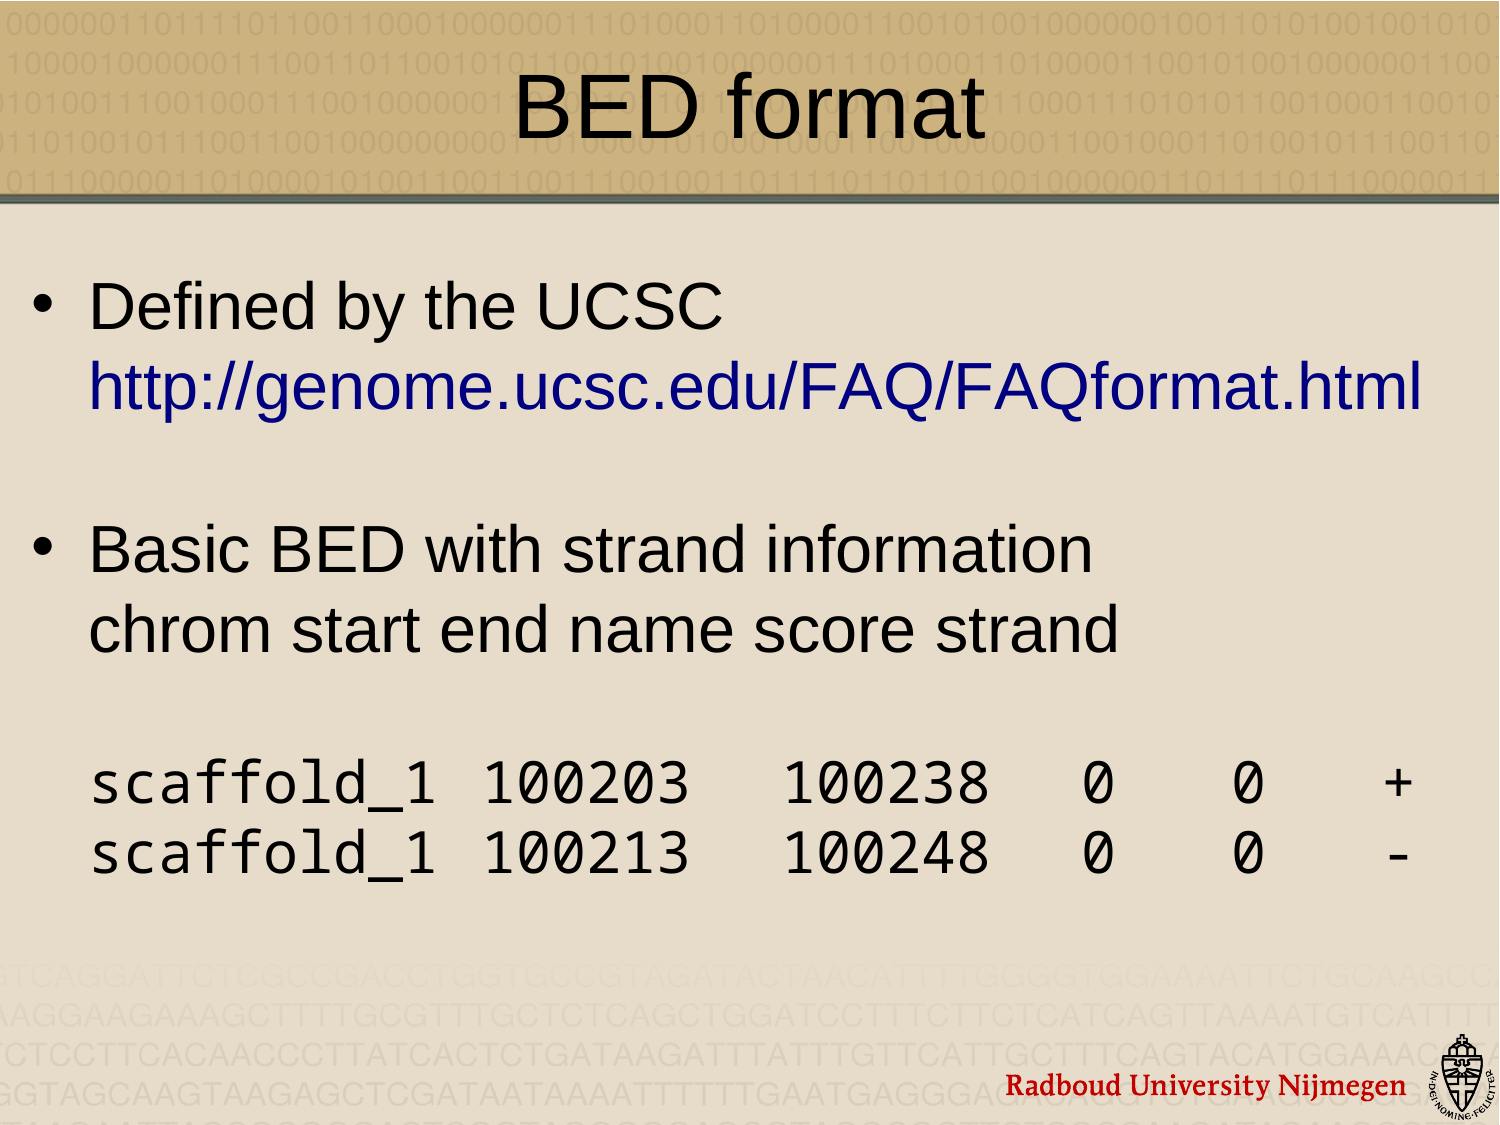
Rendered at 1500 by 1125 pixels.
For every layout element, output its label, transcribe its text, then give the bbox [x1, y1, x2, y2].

picture [0, 1, 1500, 1125]
title BED format [75, 7, 1425, 196]
list Defined by the UCSC http://genome.ucsc.edu/FAQ/FAQformat.html Basic BED with strand information chrom start end name score strand scaffold_1 100203 100238 0 0 + scaffold_1 100213 100248 0 0 - [31, 262, 1500, 1006]
